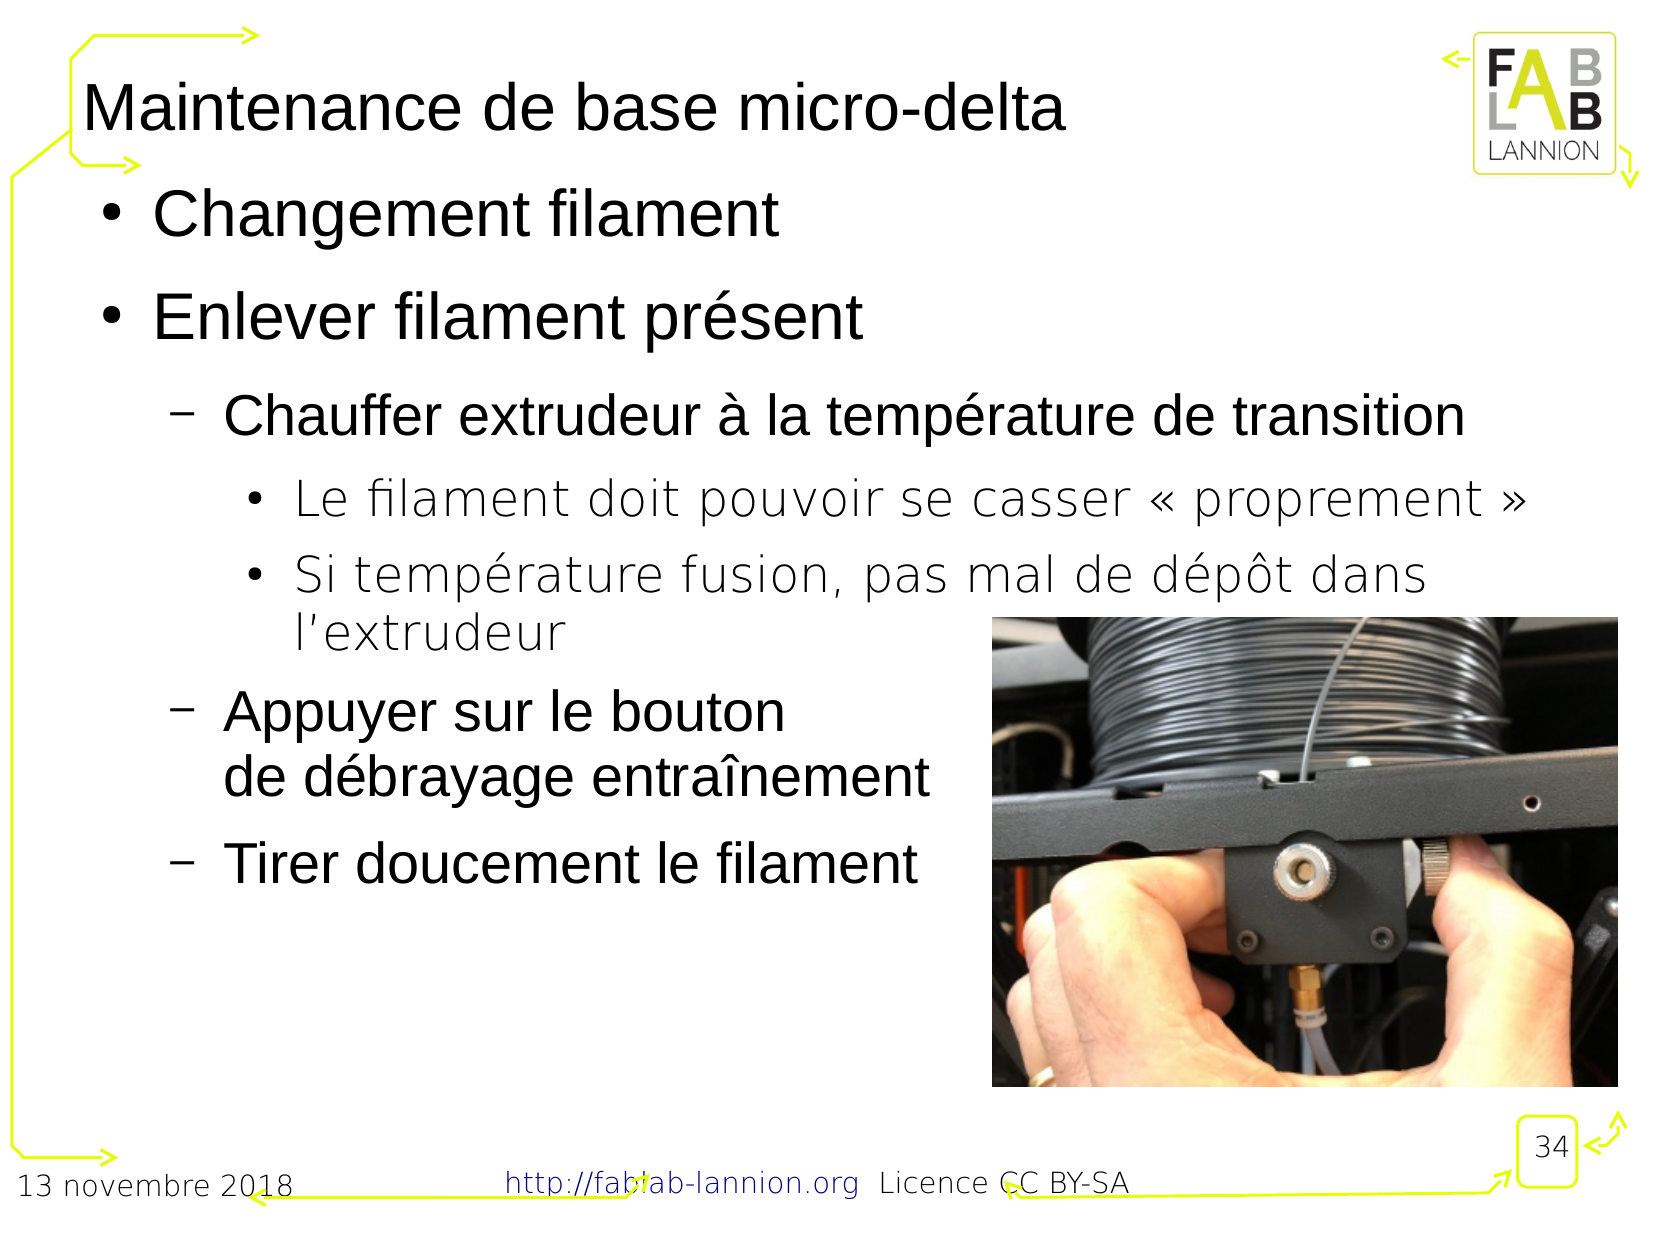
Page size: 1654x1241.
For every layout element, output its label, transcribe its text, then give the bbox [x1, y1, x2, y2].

list Changement filament Enlever filament présent Chauffer extrudeur à la température de transition Le filament doit pouvoir se casser « proprement » Si température fusion, pas mal de dépôt dans l’extrudeur Appuyer sur le bouton de débrayage entraînement Tirer doucement le filament [82, 177, 1571, 897]
picture [1470, 29, 1619, 178]
picture [992, 617, 1618, 1087]
title Maintenance de base micro-delta [82, 49, 1441, 166]
